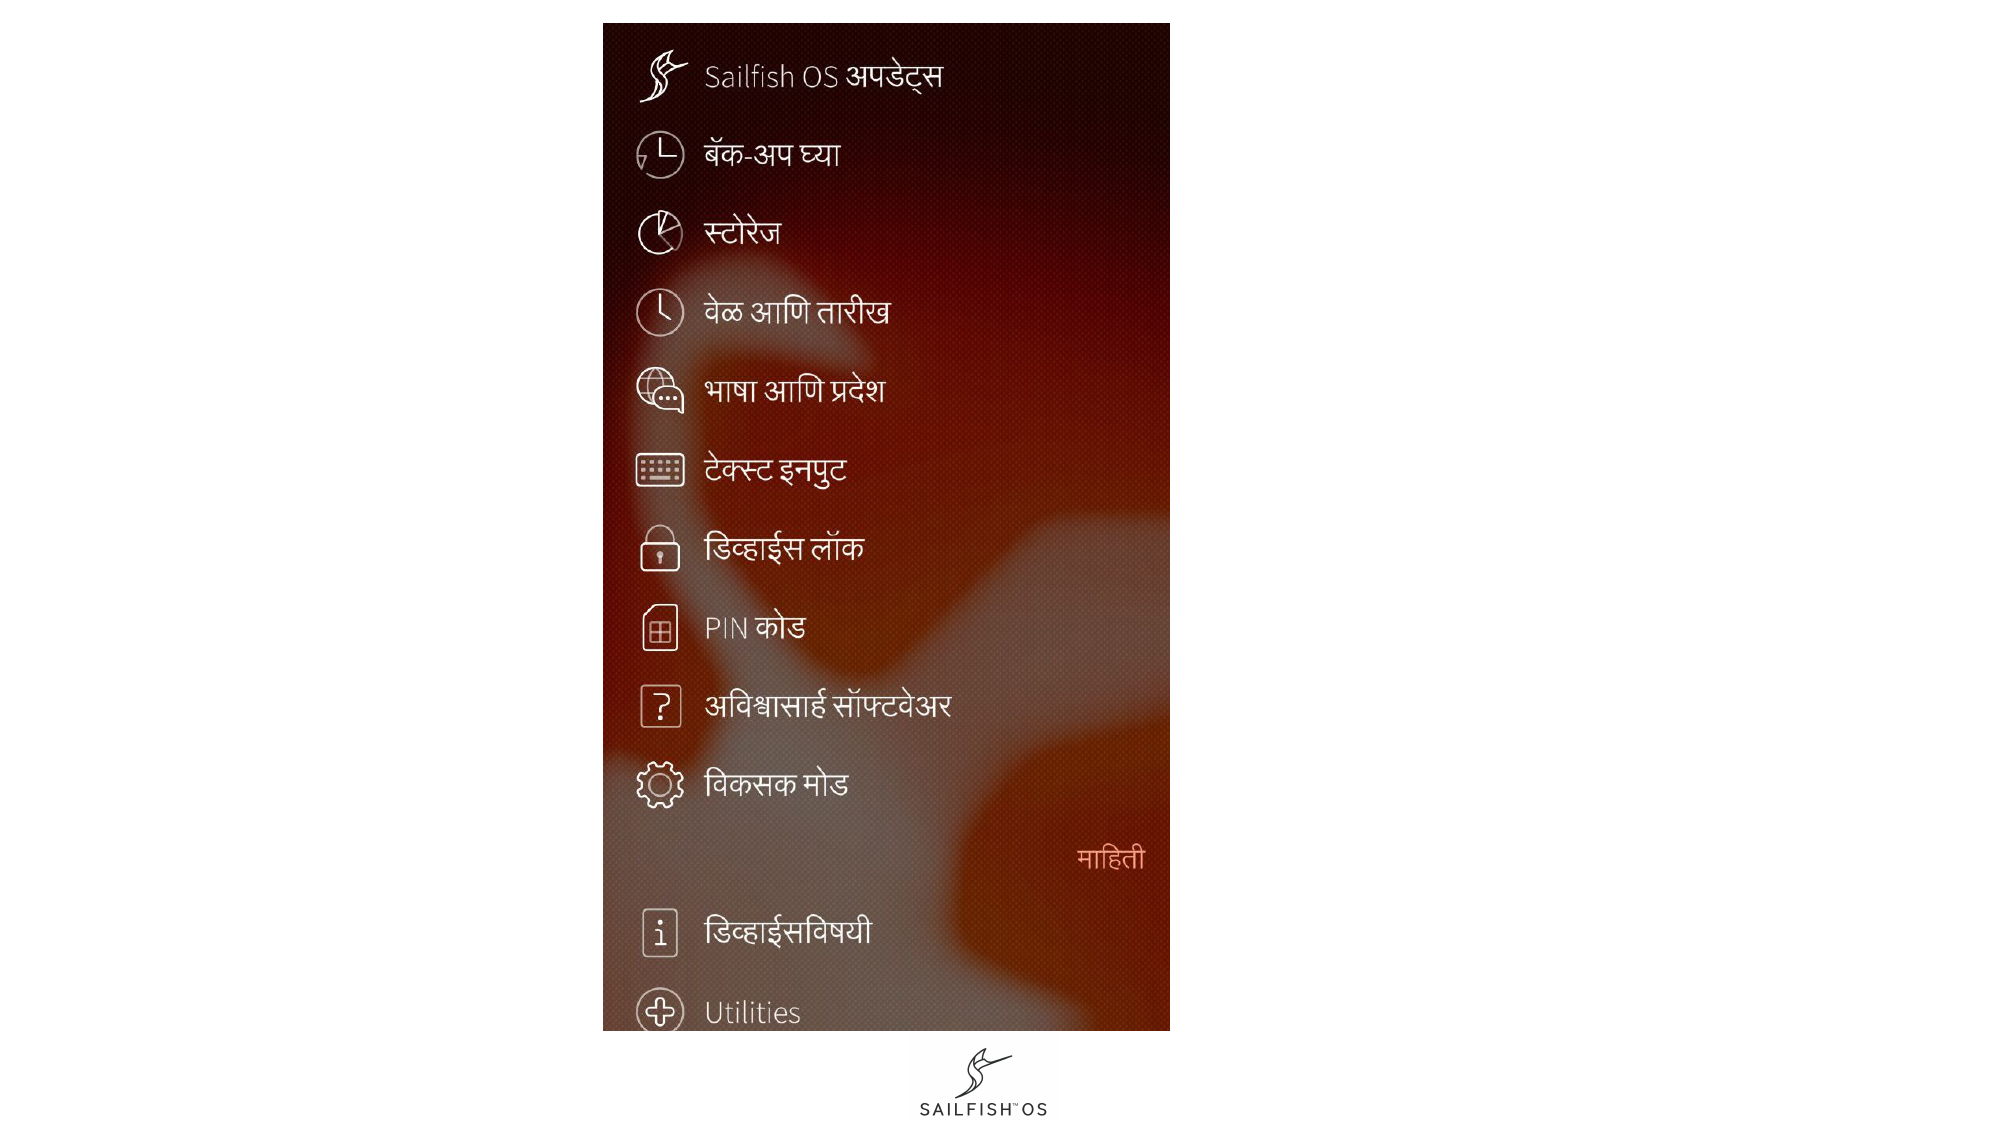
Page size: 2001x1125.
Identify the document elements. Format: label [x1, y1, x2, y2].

picture [603, 23, 1170, 1120]
